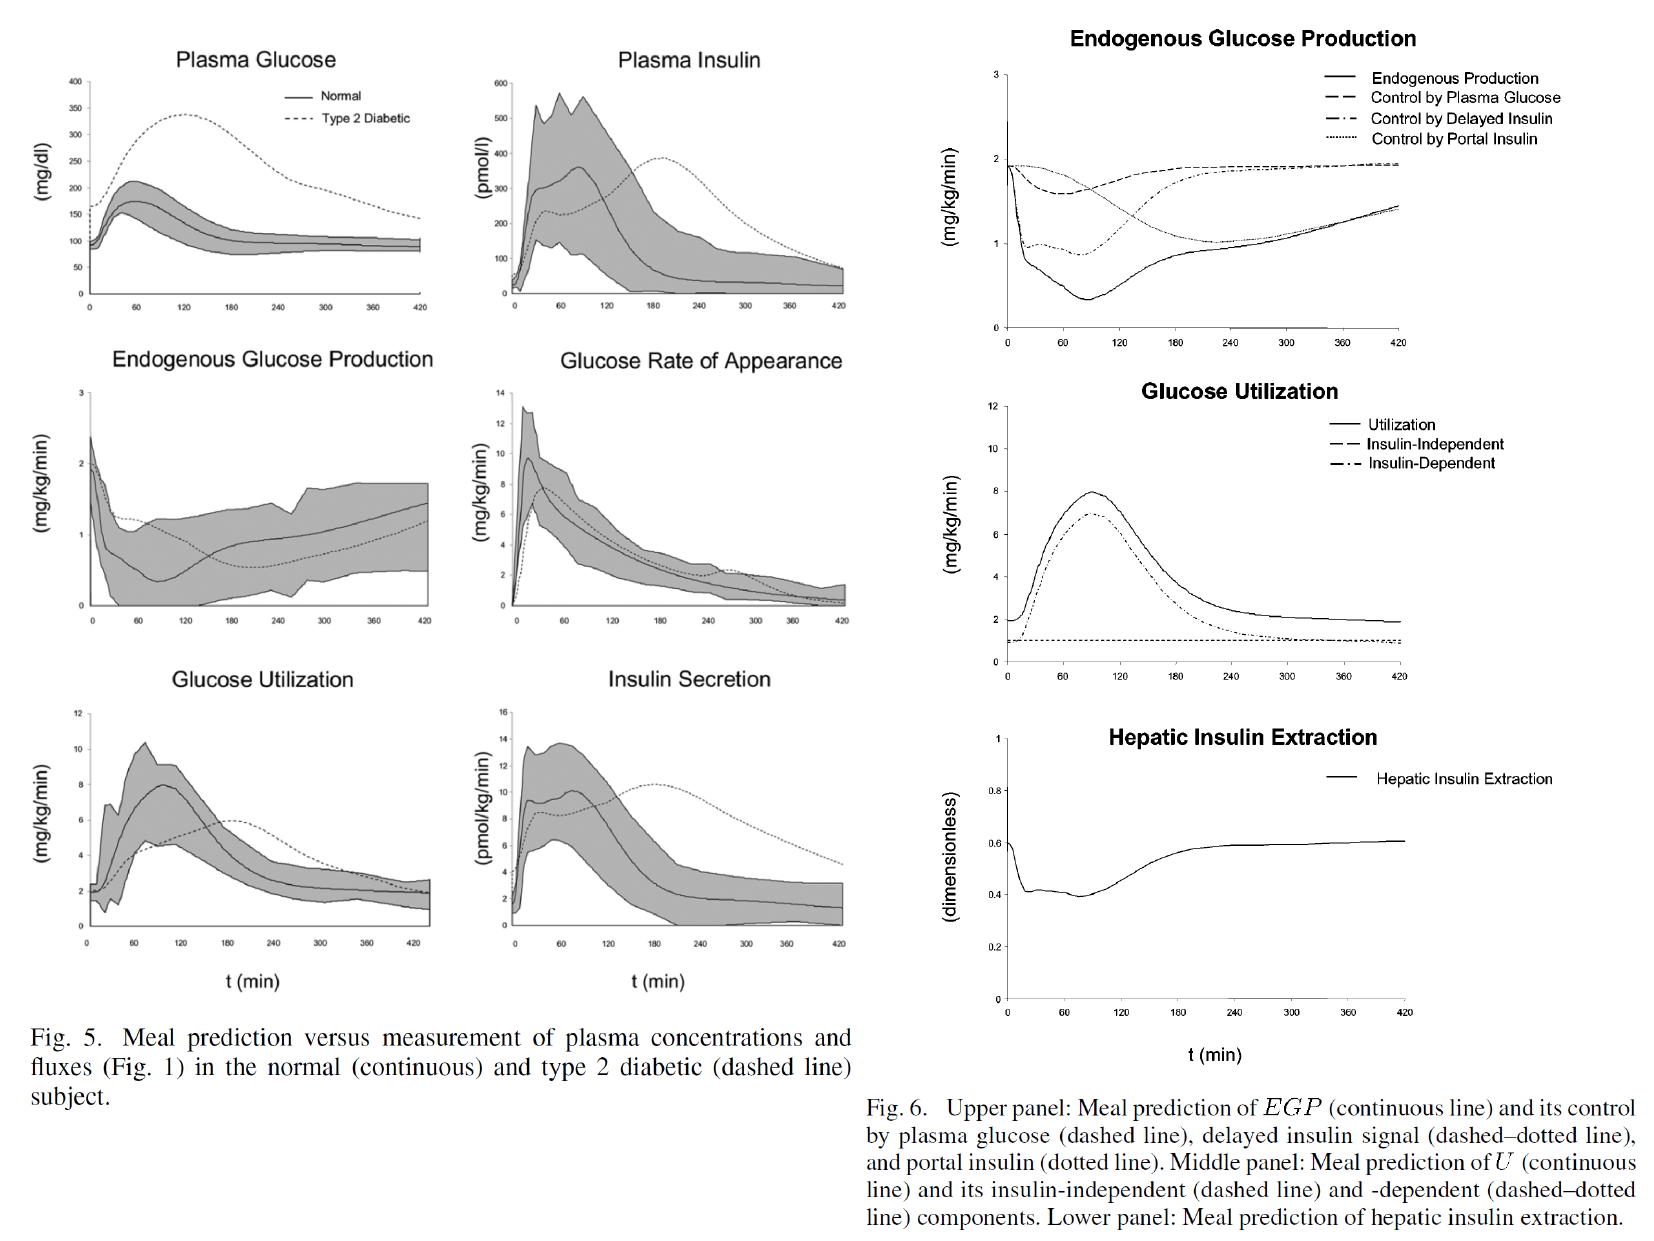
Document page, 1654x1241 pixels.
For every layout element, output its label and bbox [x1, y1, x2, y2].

picture [30, 49, 852, 1111]
picture [865, 29, 1636, 1231]
